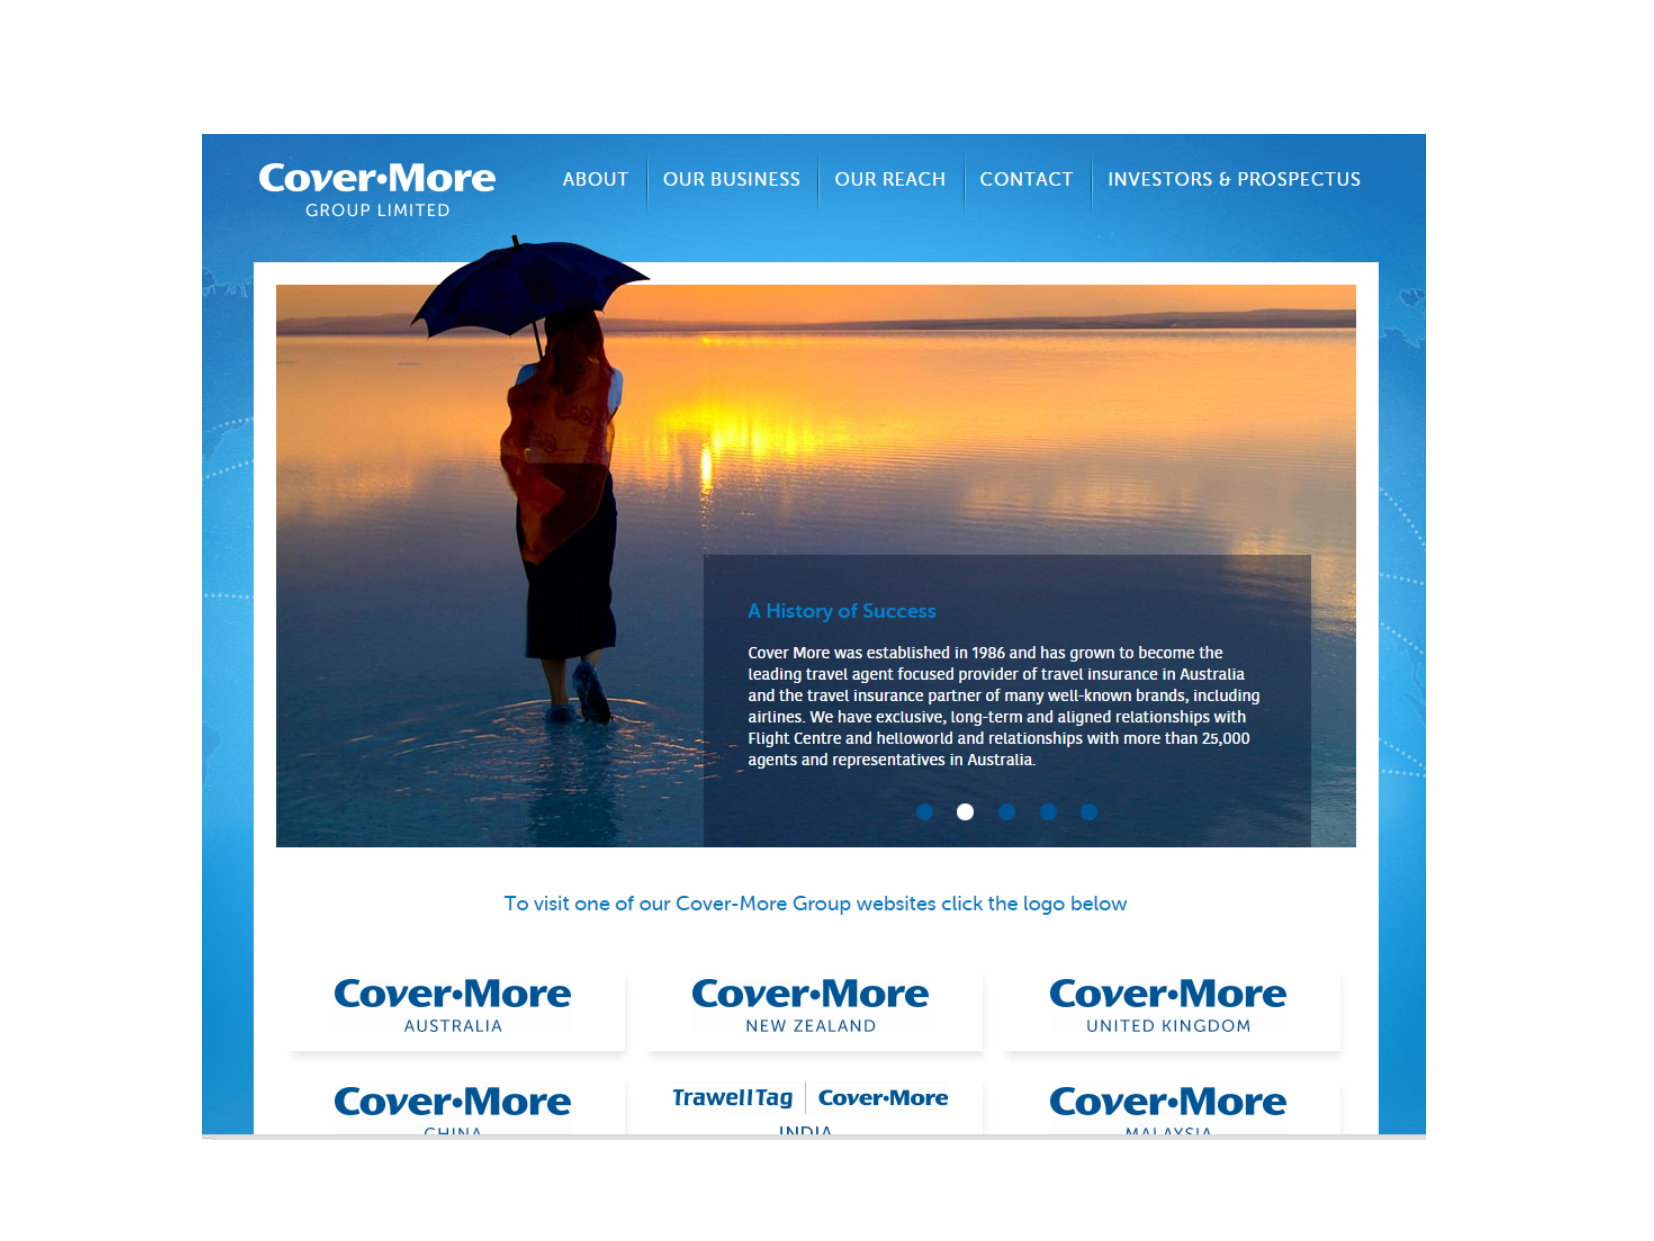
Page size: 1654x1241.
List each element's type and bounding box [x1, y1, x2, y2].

picture [202, 134, 1426, 1140]
